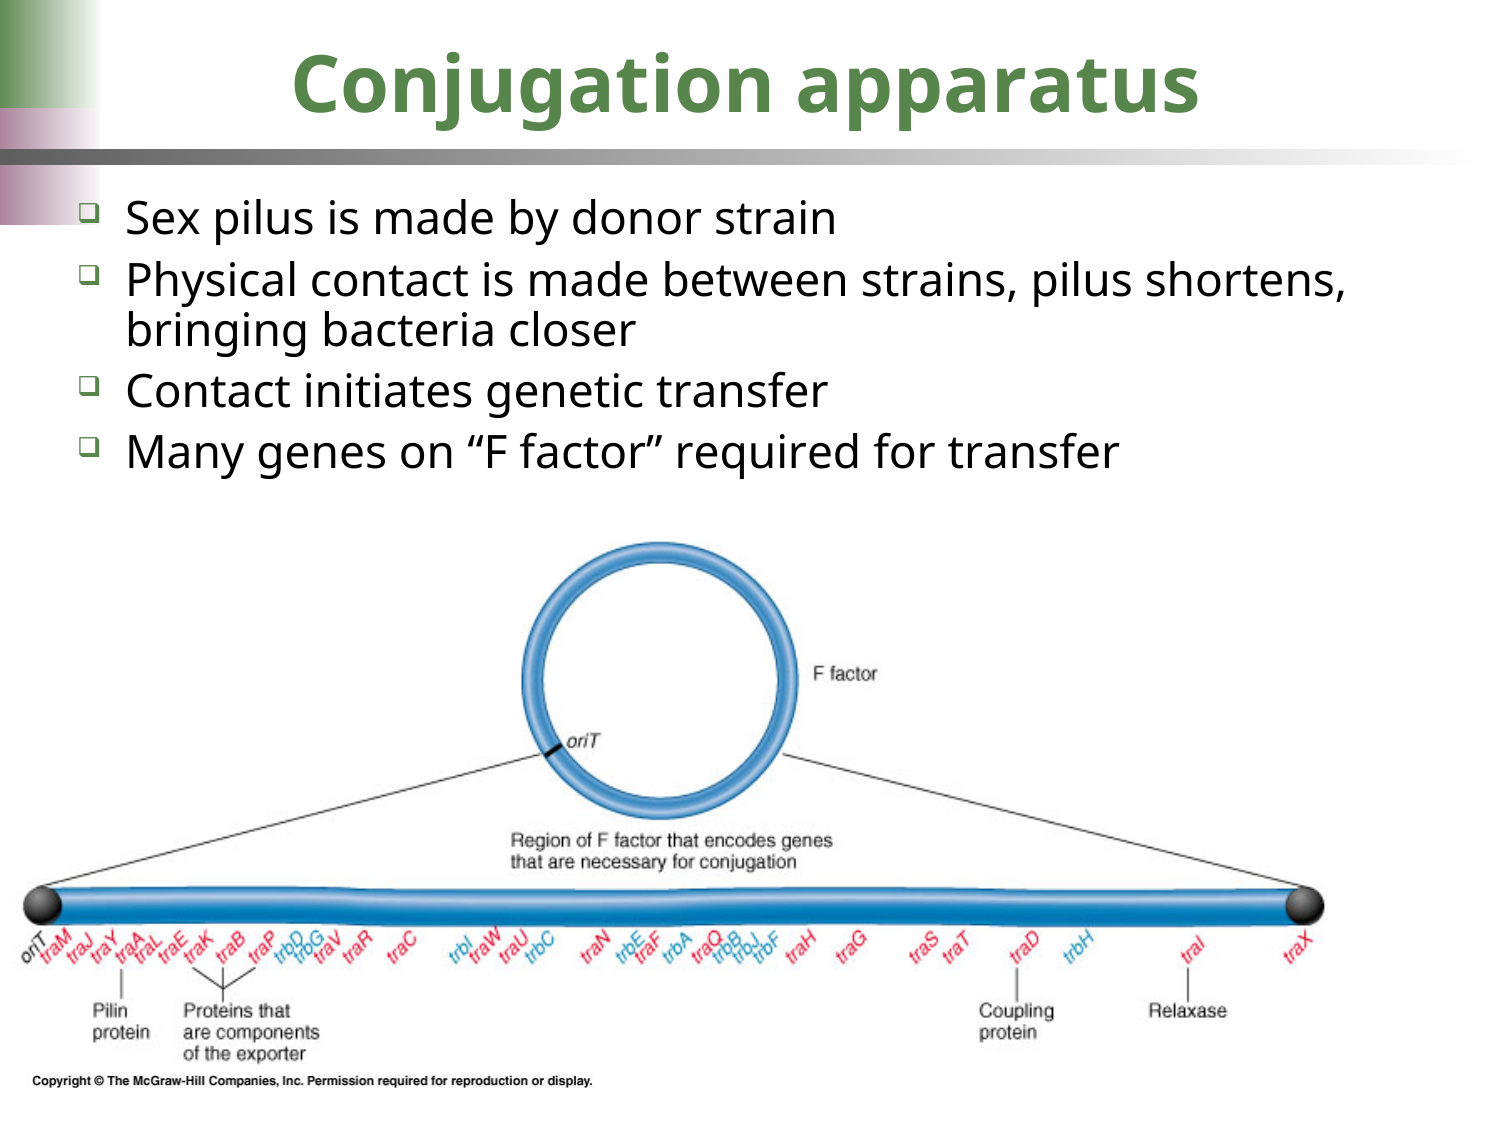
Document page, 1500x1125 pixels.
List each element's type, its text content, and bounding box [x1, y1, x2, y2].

title Conjugation apparatus [133, 24, 1359, 138]
picture [0, 531, 1338, 1088]
list Sex pilus is made by donor strain Physical contact is made between strains, pilus shortens, bringing bacteria closer Contact initiates genetic transfer Many genes on “F factor” required for transfer [62, 187, 1463, 488]
